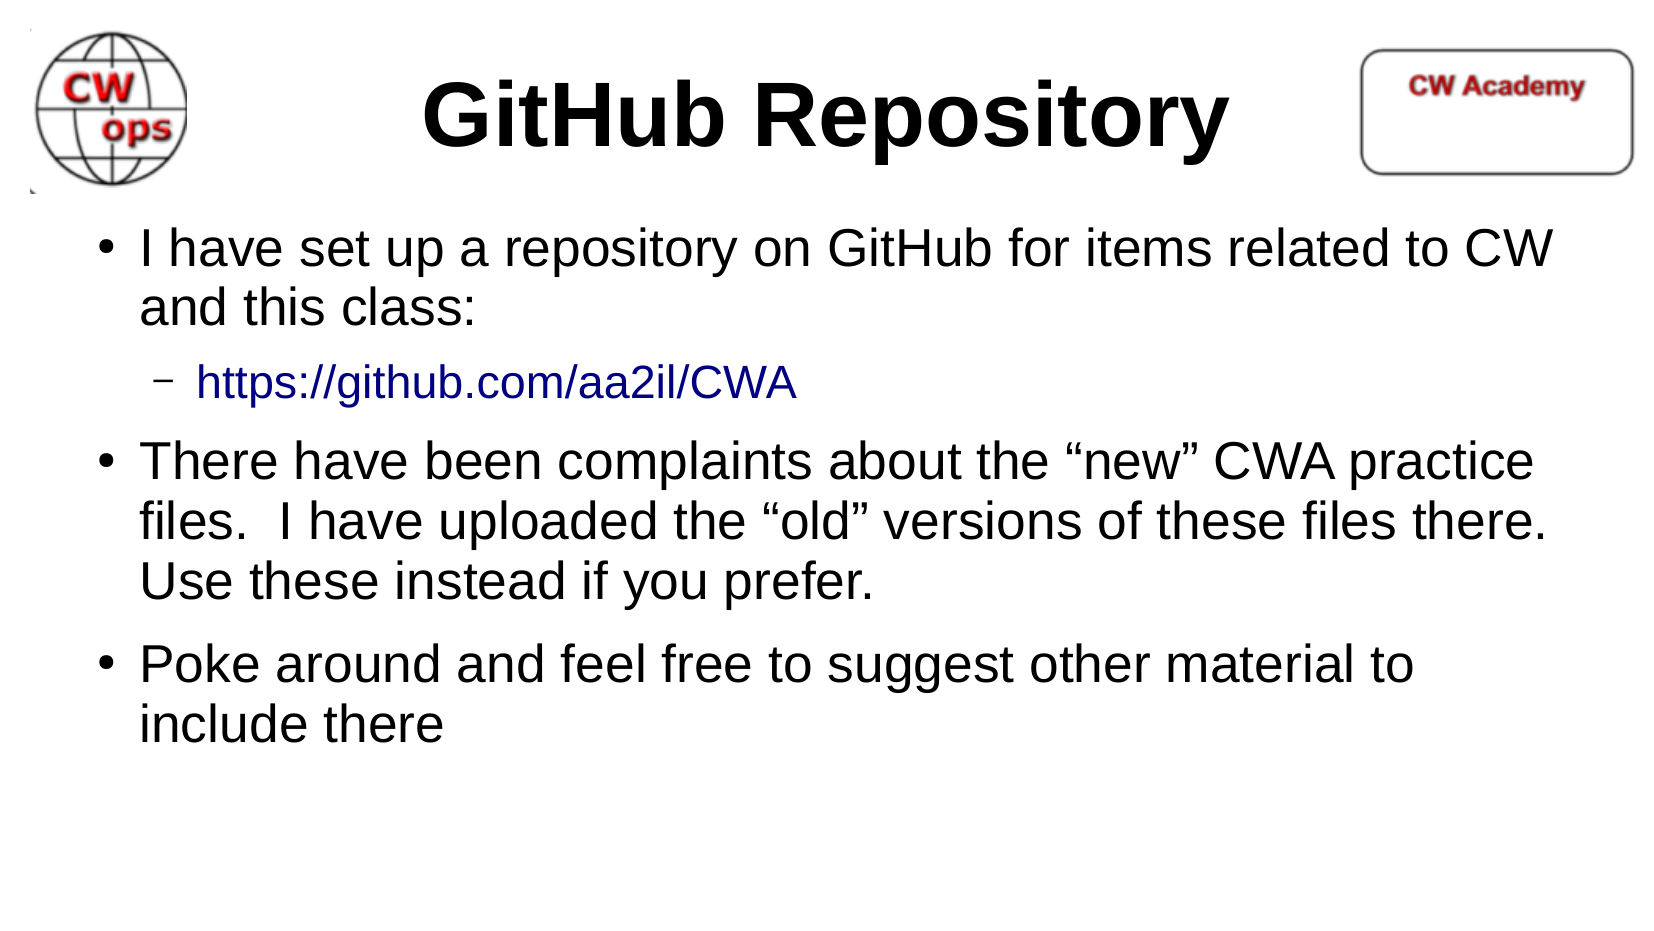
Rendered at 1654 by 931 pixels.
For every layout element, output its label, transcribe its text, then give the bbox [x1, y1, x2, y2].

title GitHub Repository [82, 37, 1571, 193]
picture [30, 29, 187, 194]
picture [1571, 37, 1640, 186]
list I have set up a repository on GitHub for items related to CW and this class: https://github.com/aa2il/CWA There have been complaints about the “new” CWA practice files. I have uploaded the “old” versions of these files there. Use these instead if you prefer. Poke around and feel free to suggest other material to include there [82, 217, 1571, 758]
